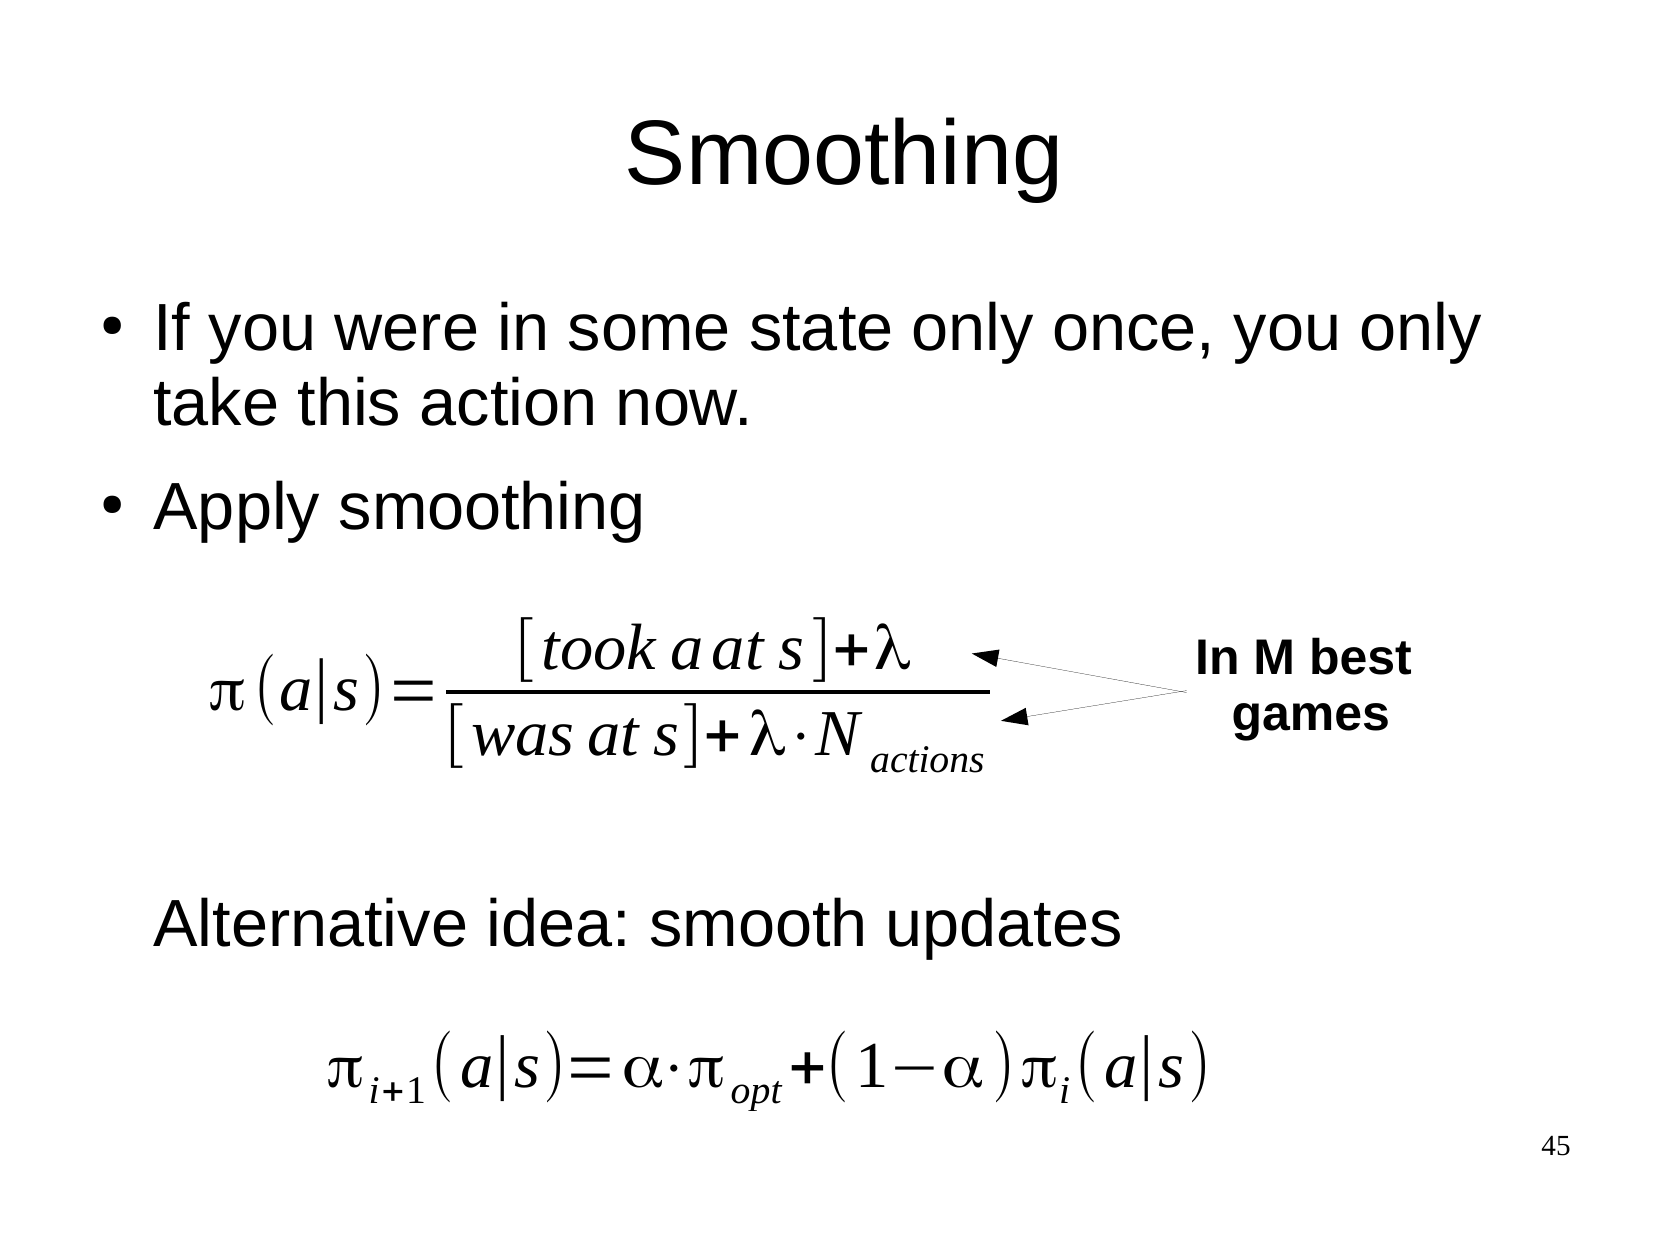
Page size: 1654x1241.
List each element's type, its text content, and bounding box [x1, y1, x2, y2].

list If you were in some state only once, you only take this action now. Apply smoothing Alternative idea: smooth updates [82, 290, 1571, 1241]
chart [192, 612, 1008, 781]
text_box In M best games [1180, 621, 1428, 750]
title Smoothing [82, 49, 1571, 257]
chart [310, 1025, 1226, 1111]
